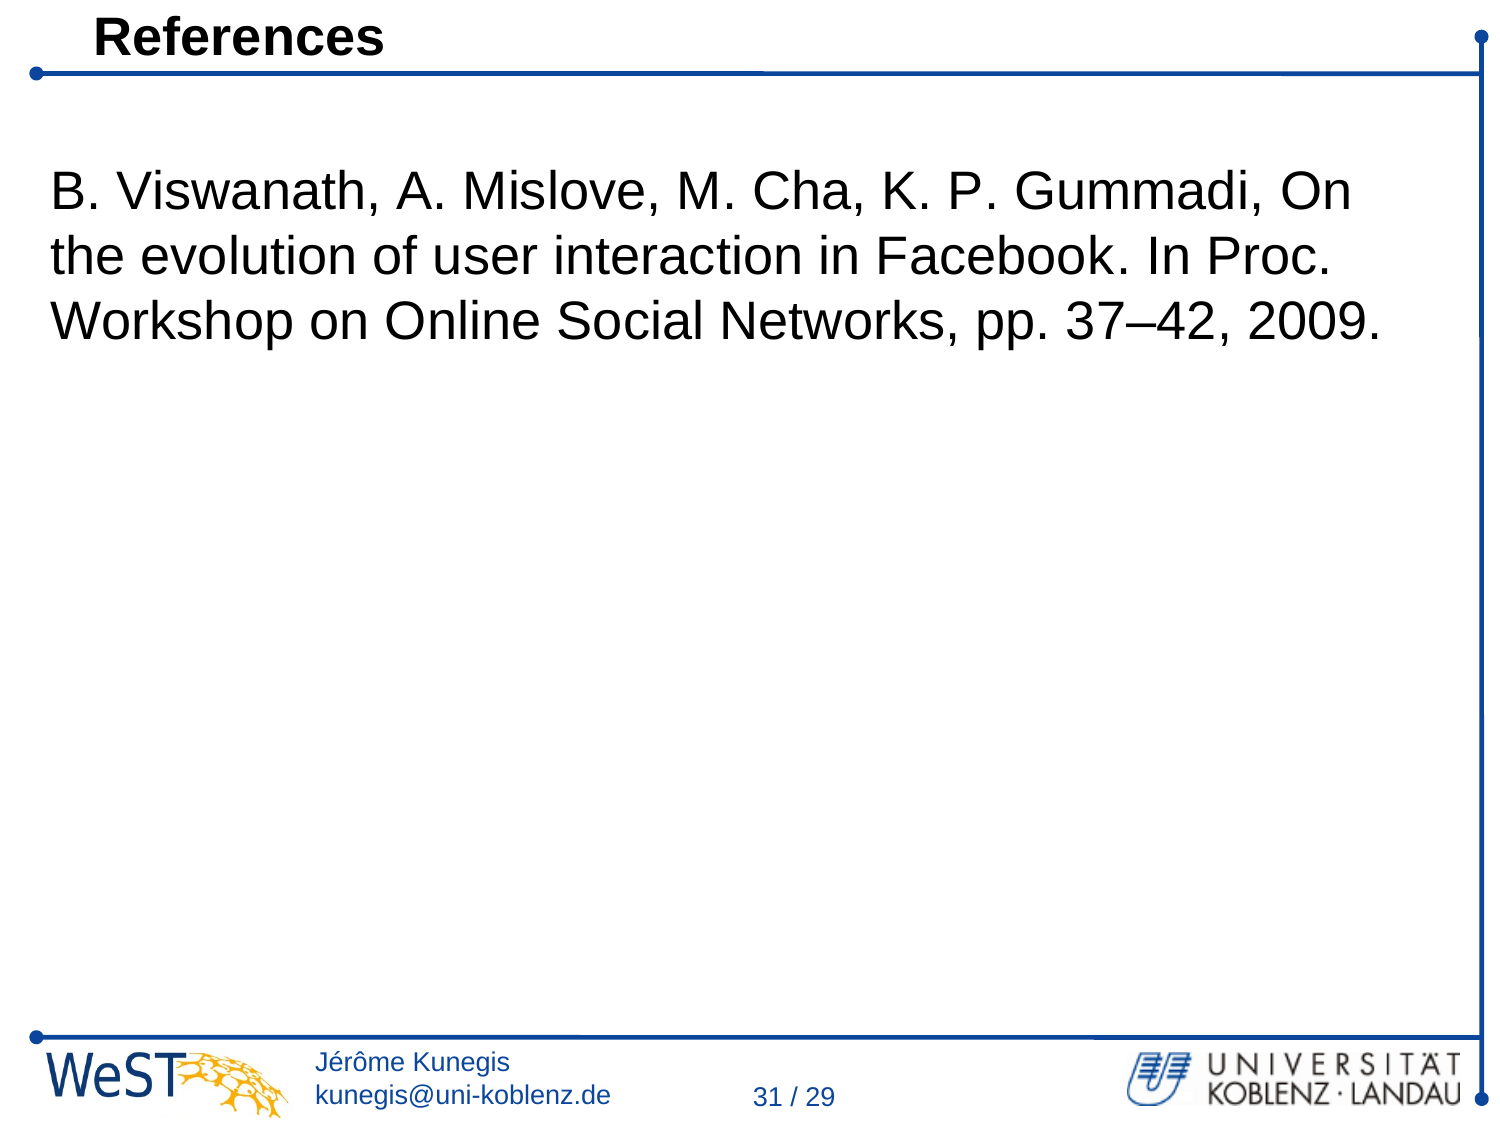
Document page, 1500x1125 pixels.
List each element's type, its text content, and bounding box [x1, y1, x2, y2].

picture [41, 1046, 302, 1118]
picture [1127, 1052, 1460, 1106]
text_box B. Viswanath, A. Mislove, M. Cha, K. P. Gummadi, On the evolution of user interaction in Facebook. In Proc. Workshop on Online Social Networks, pp. 37–42, 2009. [35, 147, 1453, 812]
text_box References [78, 0, 1477, 74]
